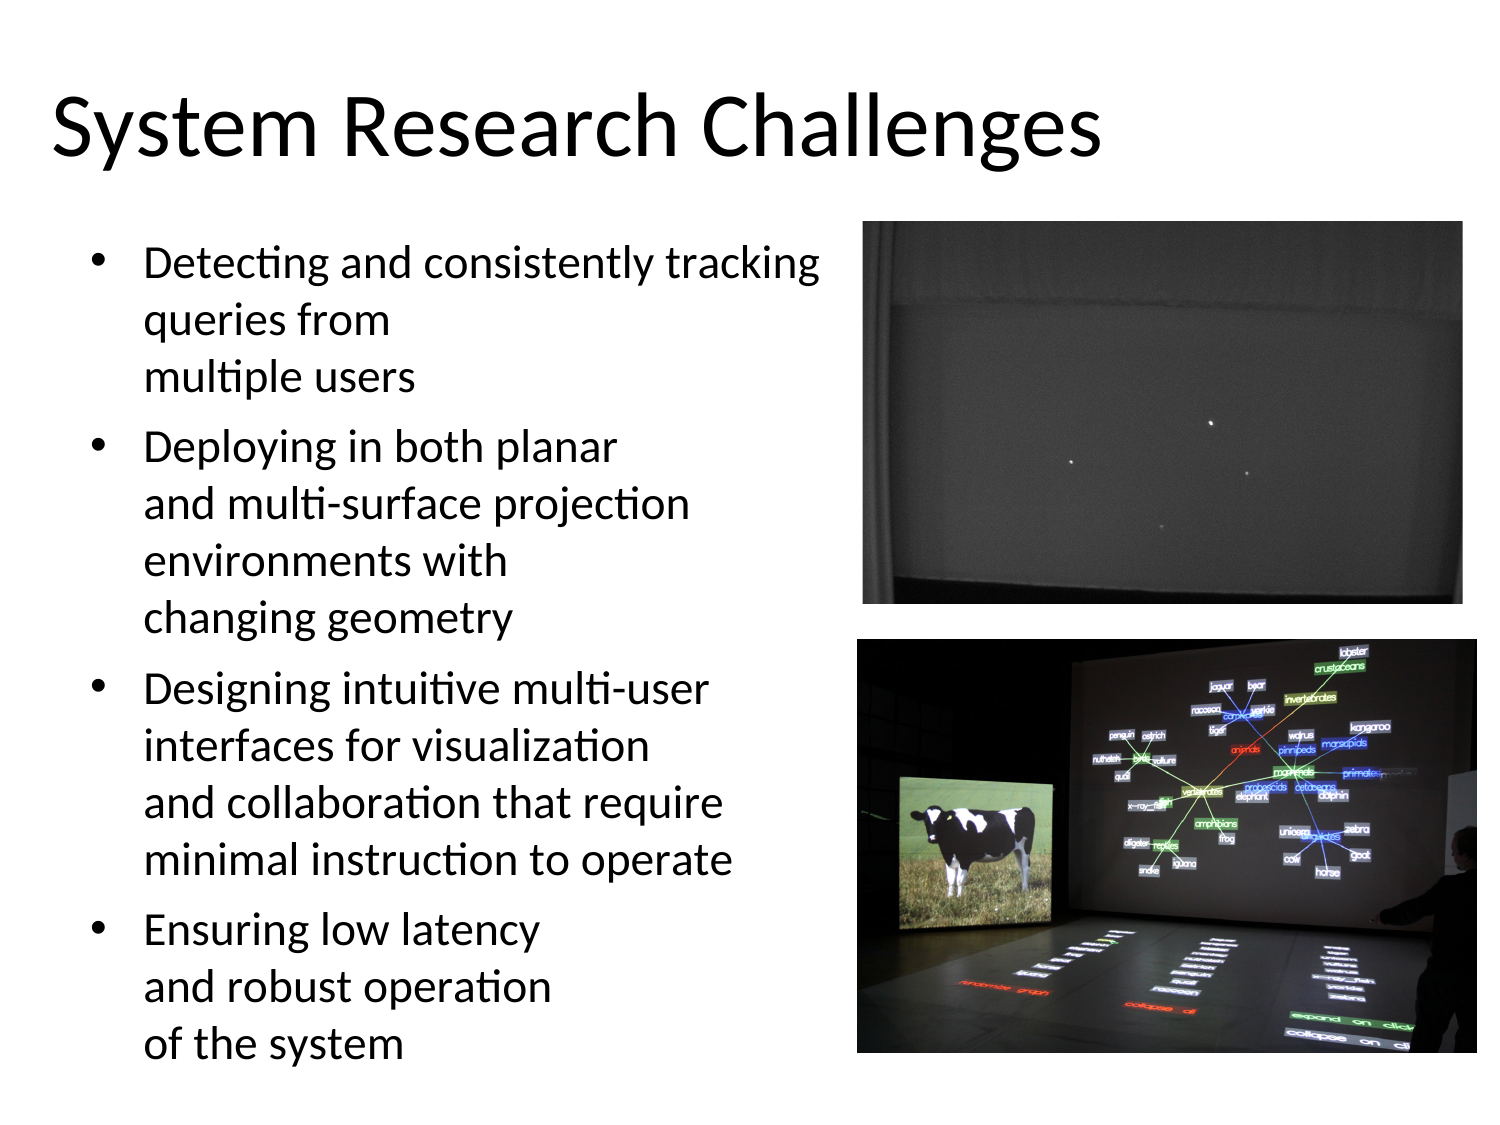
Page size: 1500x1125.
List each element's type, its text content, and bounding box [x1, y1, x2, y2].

list Detecting and consistently tracking queries from multiple users Deploying in both planar and multi-surface projection environments with changing geometry Designing intuitive multi-user interfaces for visualization and collaboration that require minimal instruction to operate Ensuring low latency and robust operation of the system [75, 223, 901, 1079]
picture [862, 221, 1463, 604]
picture [857, 639, 1477, 1053]
title System Research Challenges [36, 45, 1472, 195]
